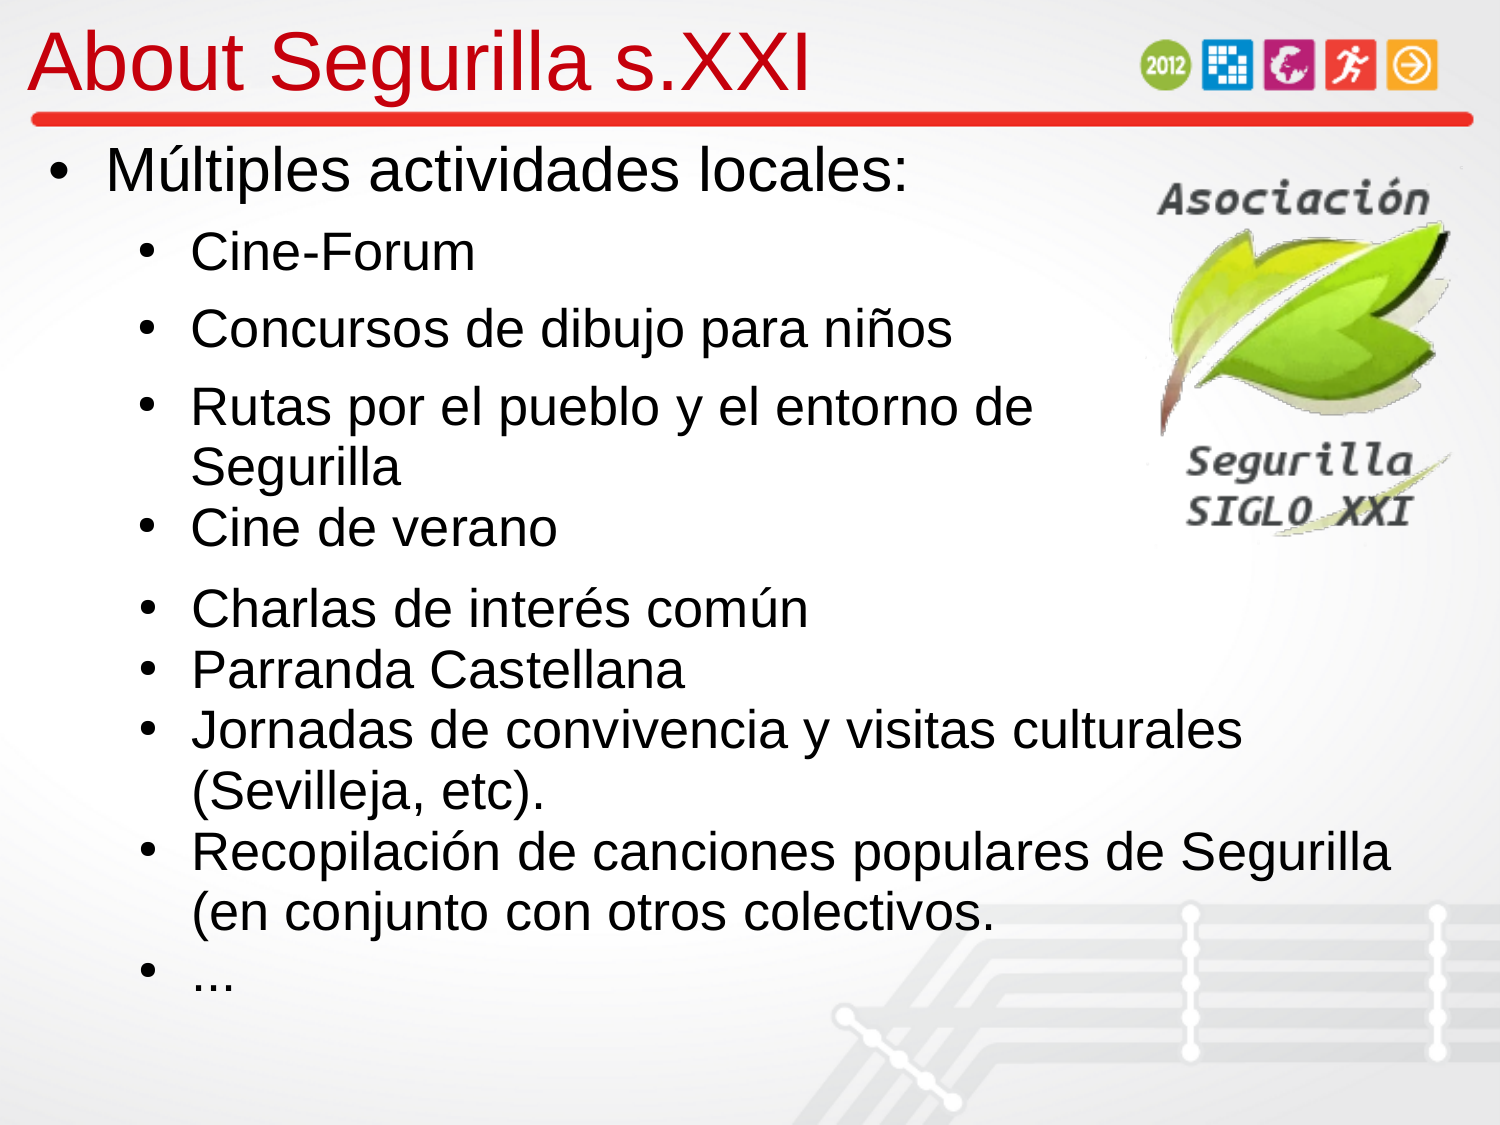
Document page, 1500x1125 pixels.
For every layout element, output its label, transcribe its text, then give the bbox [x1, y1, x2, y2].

text_box Múltiples actividades locales: Cine-Forum Concursos de dibujo para niños Rutas por el pueblo y el entorno de Segurilla Cine de verano [48, 135, 1126, 597]
picture [0, 0, 1500, 1125]
title About Segurilla s.XXI [12, 0, 976, 121]
text_box Charlas de interés común Parranda Castellana Jornadas de convivencia y visitas culturales (Sevilleja, etc). Recopilación de canciones populares de Segurilla (en conjunto con otros colectivos. ... [105, 571, 1432, 1068]
